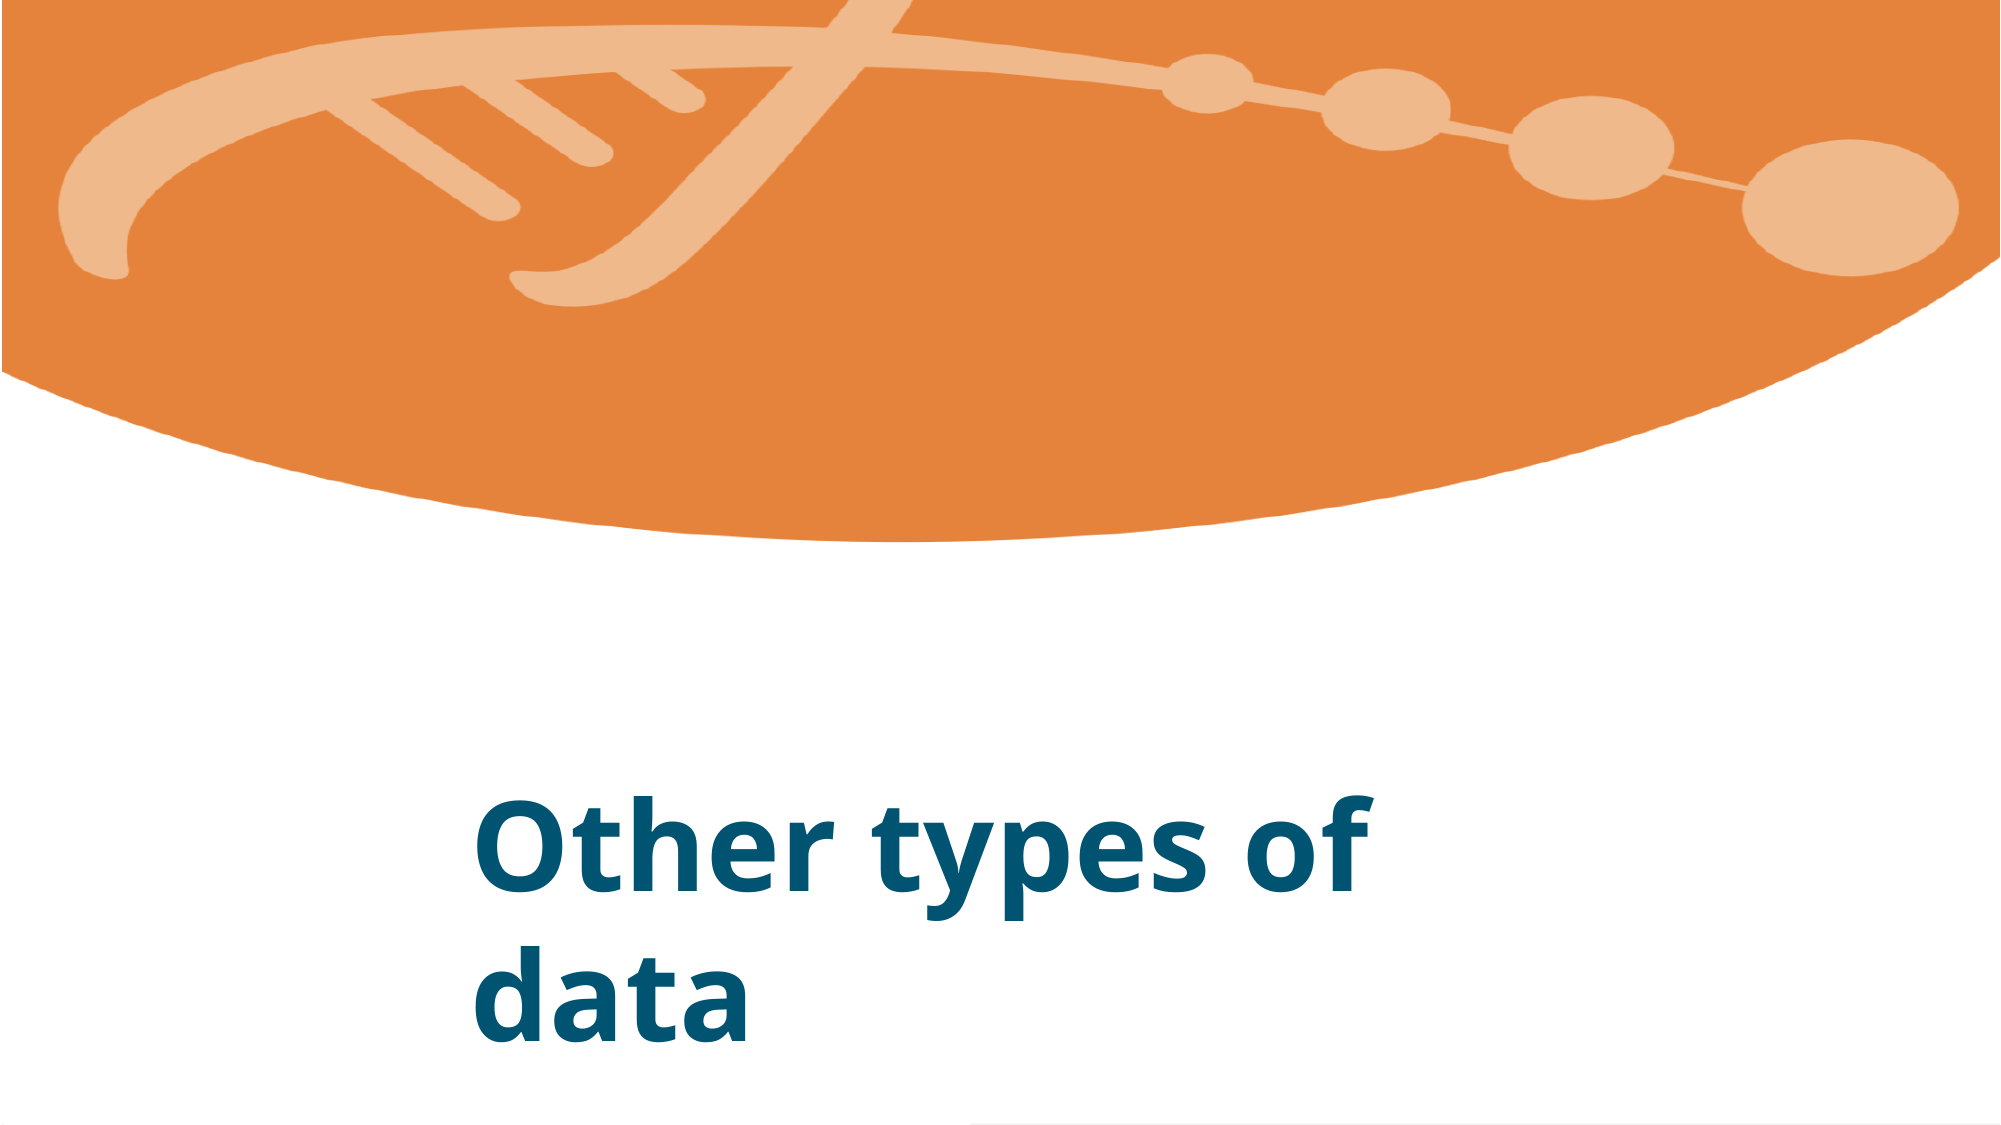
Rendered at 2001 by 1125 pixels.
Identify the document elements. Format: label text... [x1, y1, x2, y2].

picture [2, 0, 2000, 1125]
text_box Other types of data [455, 758, 1544, 1074]
